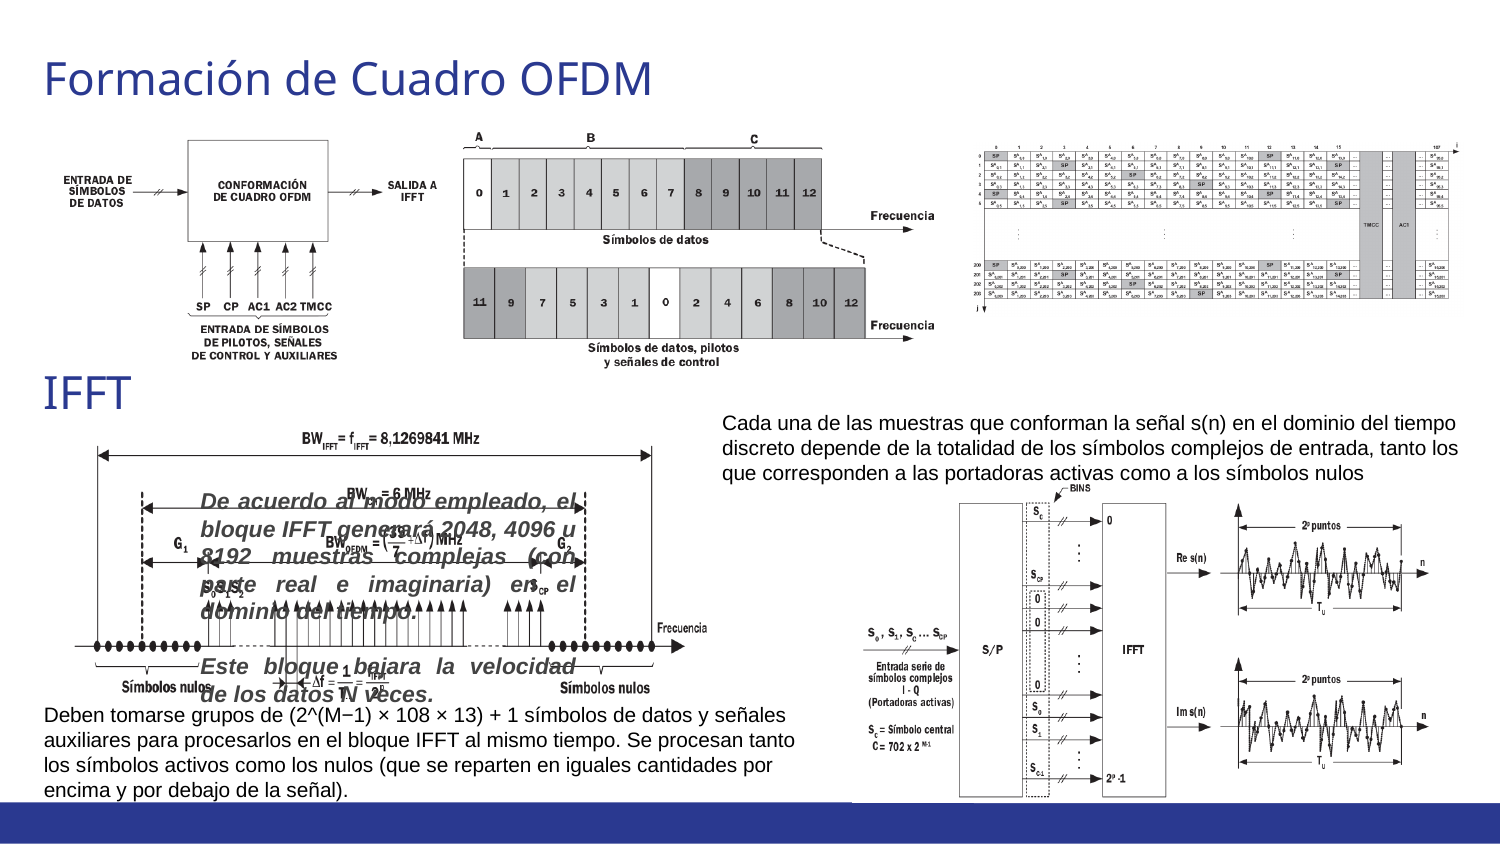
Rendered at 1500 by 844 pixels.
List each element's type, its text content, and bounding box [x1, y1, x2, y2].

title IFFT [28, 348, 893, 429]
text_box [973, 615, 1500, 804]
title Formación de Cuadro OFDM [28, 34, 893, 116]
picture [973, 142, 1464, 317]
picture [852, 512, 1436, 803]
text_box Cada una de las muestras que conforman la señal s(n) en el dominio del tiempo discreto depende de la totalidad de los símbolos complejos de entrada, tanto los que corresponden a las portadoras activas como a los símbolos nulos [707, 394, 1500, 512]
text_box De acuerdo al modo empleado, el bloque IFFT generará 2048, 4096 u 8192 muestras complejas (con parte real e imaginaria) en el dominio del tiempo. Este bloque bajara la velocidad de los datos N veces. [185, 471, 592, 782]
text_box Deben tomarse grupos de (2^(M−1) × 108 × 13) + 1 símbolos de datos y señales auxiliares para procesarlos en el bloque IFFT al mismo tiempo. Se procesan tanto los símbolos activos como los nulos (que se reparten en iguales cantidades por encima y por debajo de la señal). [28, 686, 827, 804]
picture [67, 417, 710, 686]
picture [50, 126, 934, 371]
